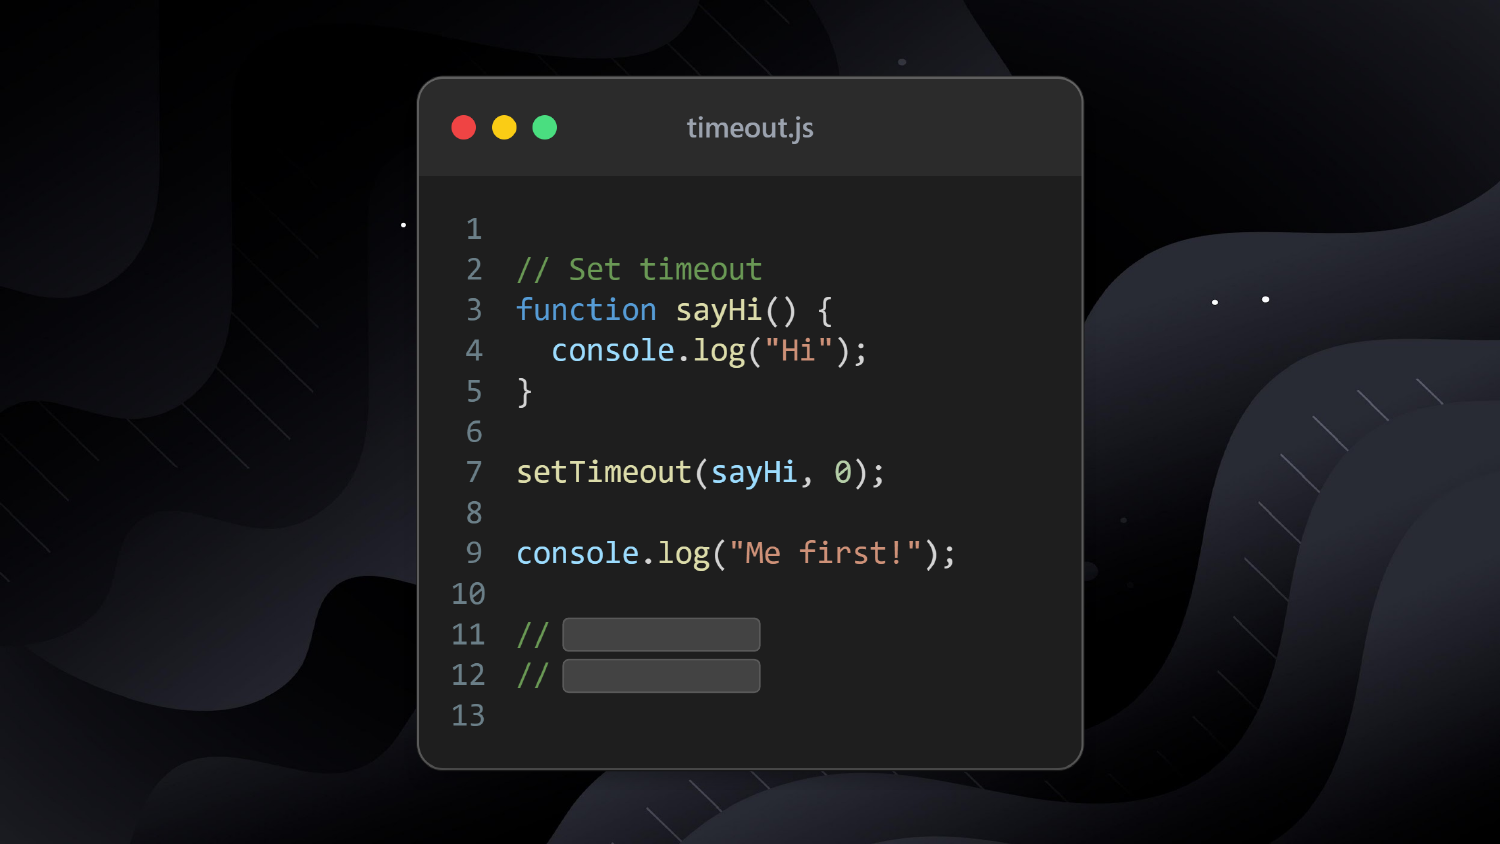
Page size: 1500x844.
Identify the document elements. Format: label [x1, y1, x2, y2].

text_box [563, 618, 760, 651]
text_box [563, 659, 760, 693]
picture [0, 0, 1500, 844]
